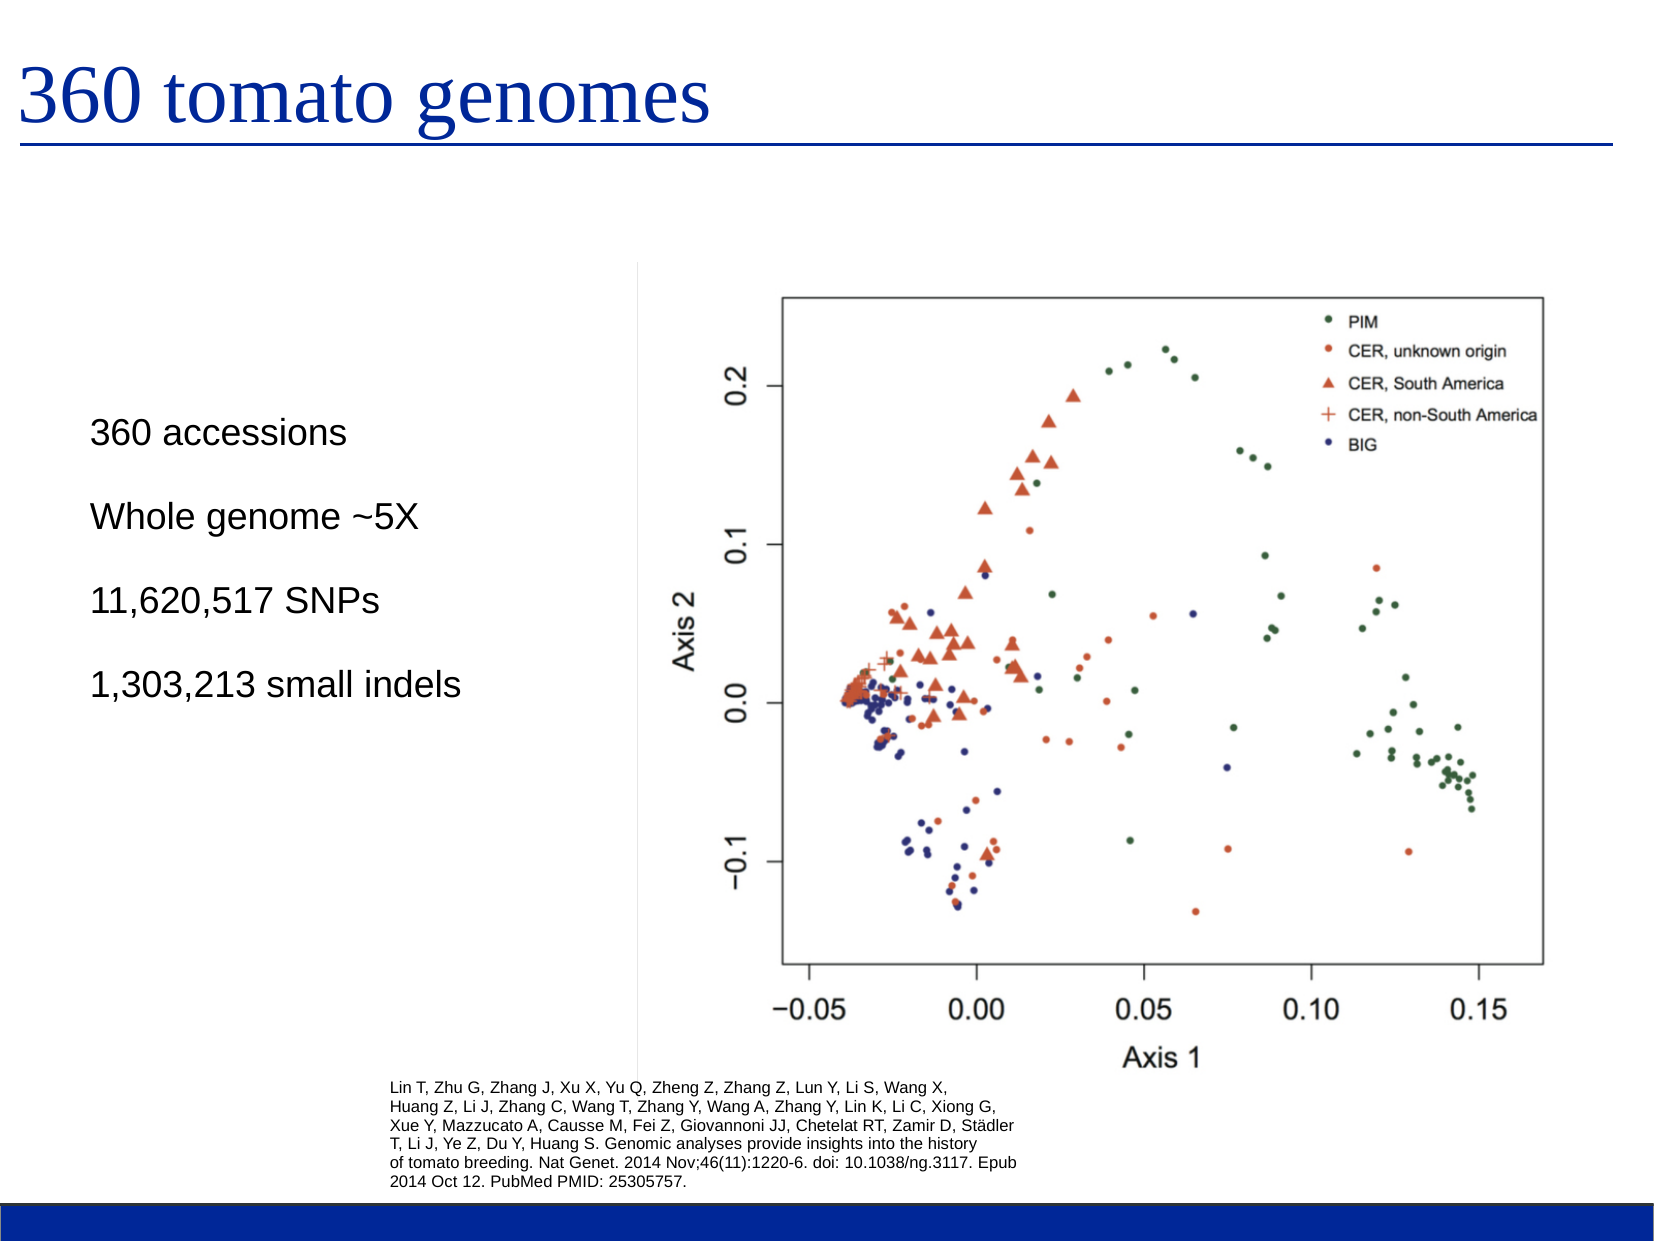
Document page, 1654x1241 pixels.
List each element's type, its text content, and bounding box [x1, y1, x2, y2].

picture [637, 262, 1583, 1099]
title 360 tomato genomes [17, 0, 1589, 198]
text_box Lin T, Zhu G, Zhang J, Xu X, Yu Q, Zheng Z, Zhang Z, Lun Y, Li S, Wang X, Huang Z, Li J, Zhang C, Wang T, Zhang Y, Wang A, Zhang Y, Lin K, Li C, Xiong G, Xue Y, Mazzucato A, Causse M, Fei Z, Giovannoni JJ, Chetelat RT, Zamir D, Städler T, Li J, Ye Z, Du Y, Huang S. Genomic analyses provide insights into the history of tomato breeding. Nat Genet. 2014 Nov;46(11):1220-6. doi: 10.1038/ng.3117. Epub 2014 Oct 12. PubMed PMID: 25305757. [375, 1071, 1088, 1201]
text_box 360 accessions Whole genome ~5X 11,620,517 SNPs 1,303,213 small indels [75, 403, 563, 713]
